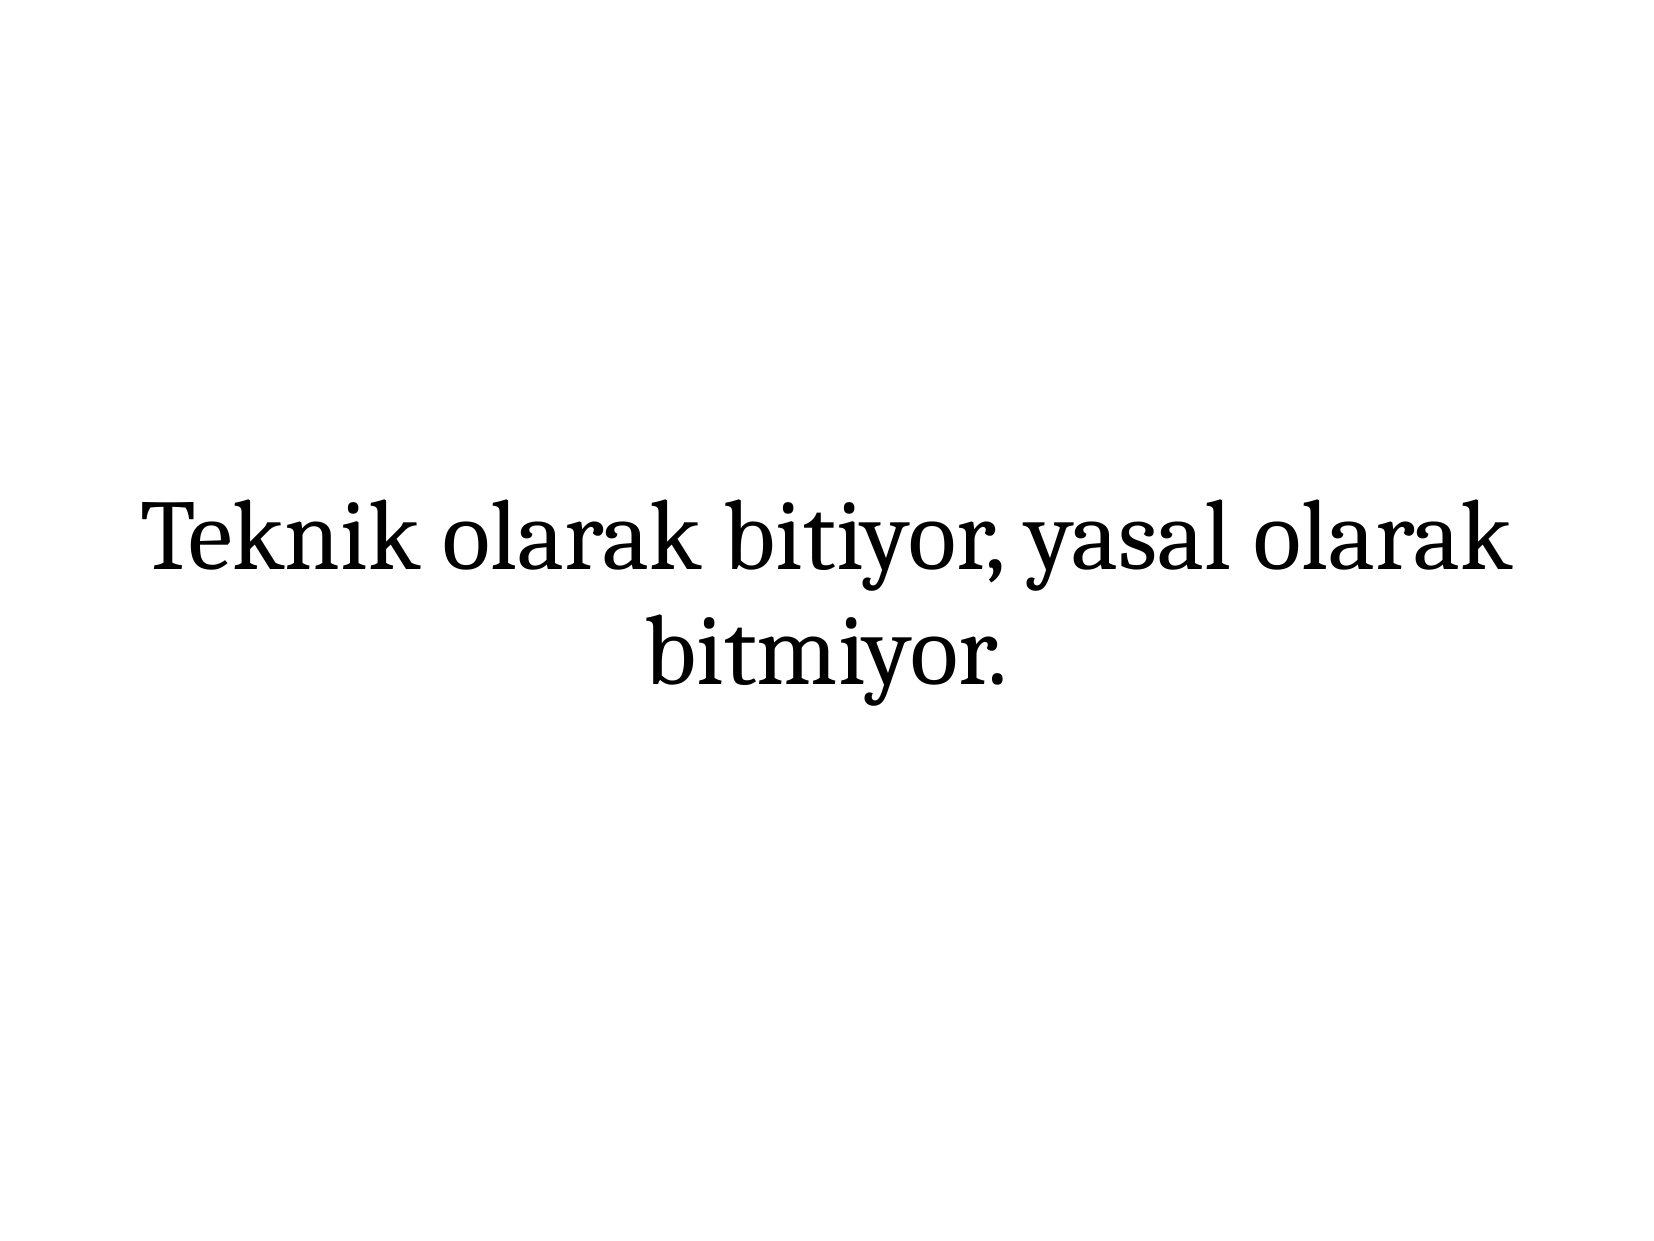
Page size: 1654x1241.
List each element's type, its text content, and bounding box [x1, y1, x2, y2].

title Teknik olarak bitiyor, yasal olarak bitmiyor. [82, 273, 1571, 916]
